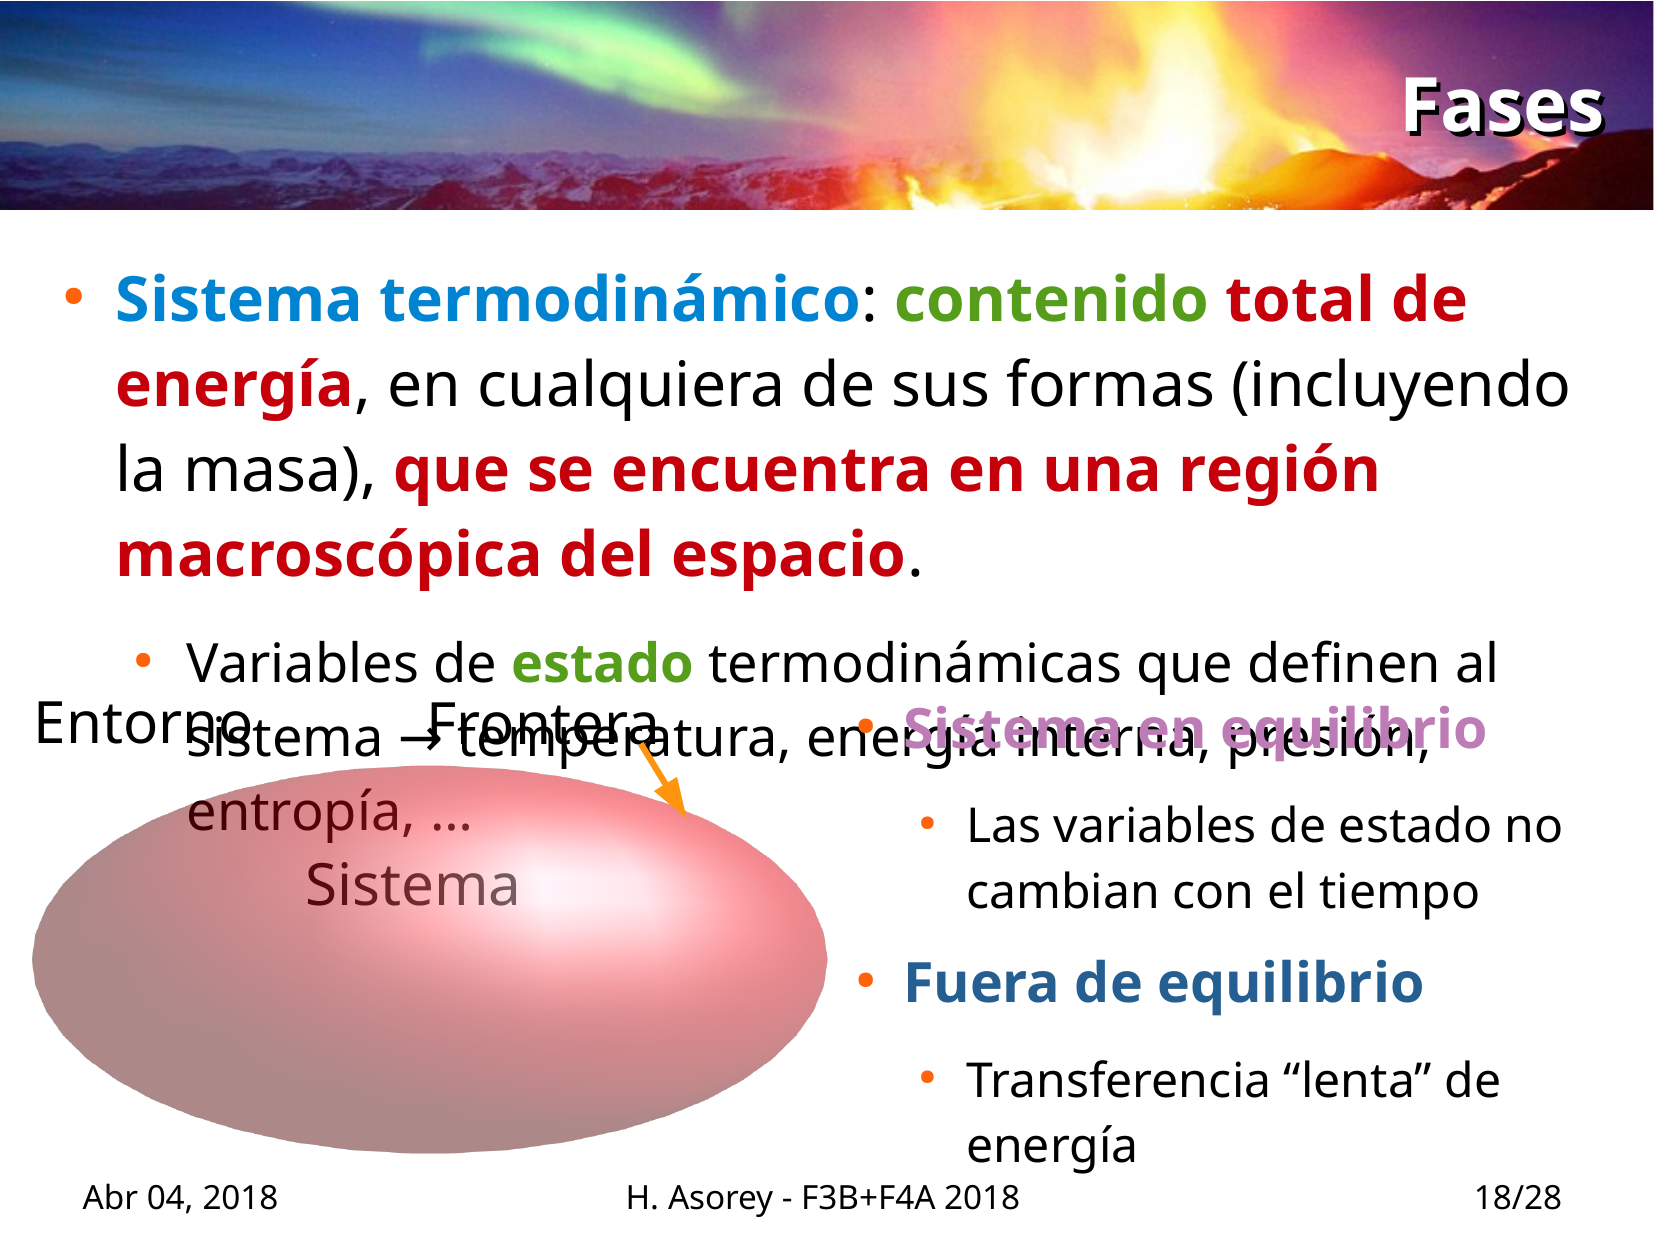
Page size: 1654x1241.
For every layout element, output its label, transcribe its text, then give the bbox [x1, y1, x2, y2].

text_box Entorno [19, 673, 248, 760]
text_box Frontera [411, 675, 647, 761]
list Sistema en equilibrio Las variables de estado no cambian con el tiempo Fuera de equilibrio Transferencia “lenta” de energía [840, 689, 1606, 1185]
title Fases [45, 15, 1606, 191]
picture [0, 1, 1654, 210]
list Sistema termodinámico: contenido total de energía, en cualquiera de sus formas (incluyendo la masa), que se encuentra en una región macroscópica del espacio. Variables de estado termodinámicas que definen al sistema → temperatura, energía interna, presión, entropía, … [45, 255, 1606, 1156]
